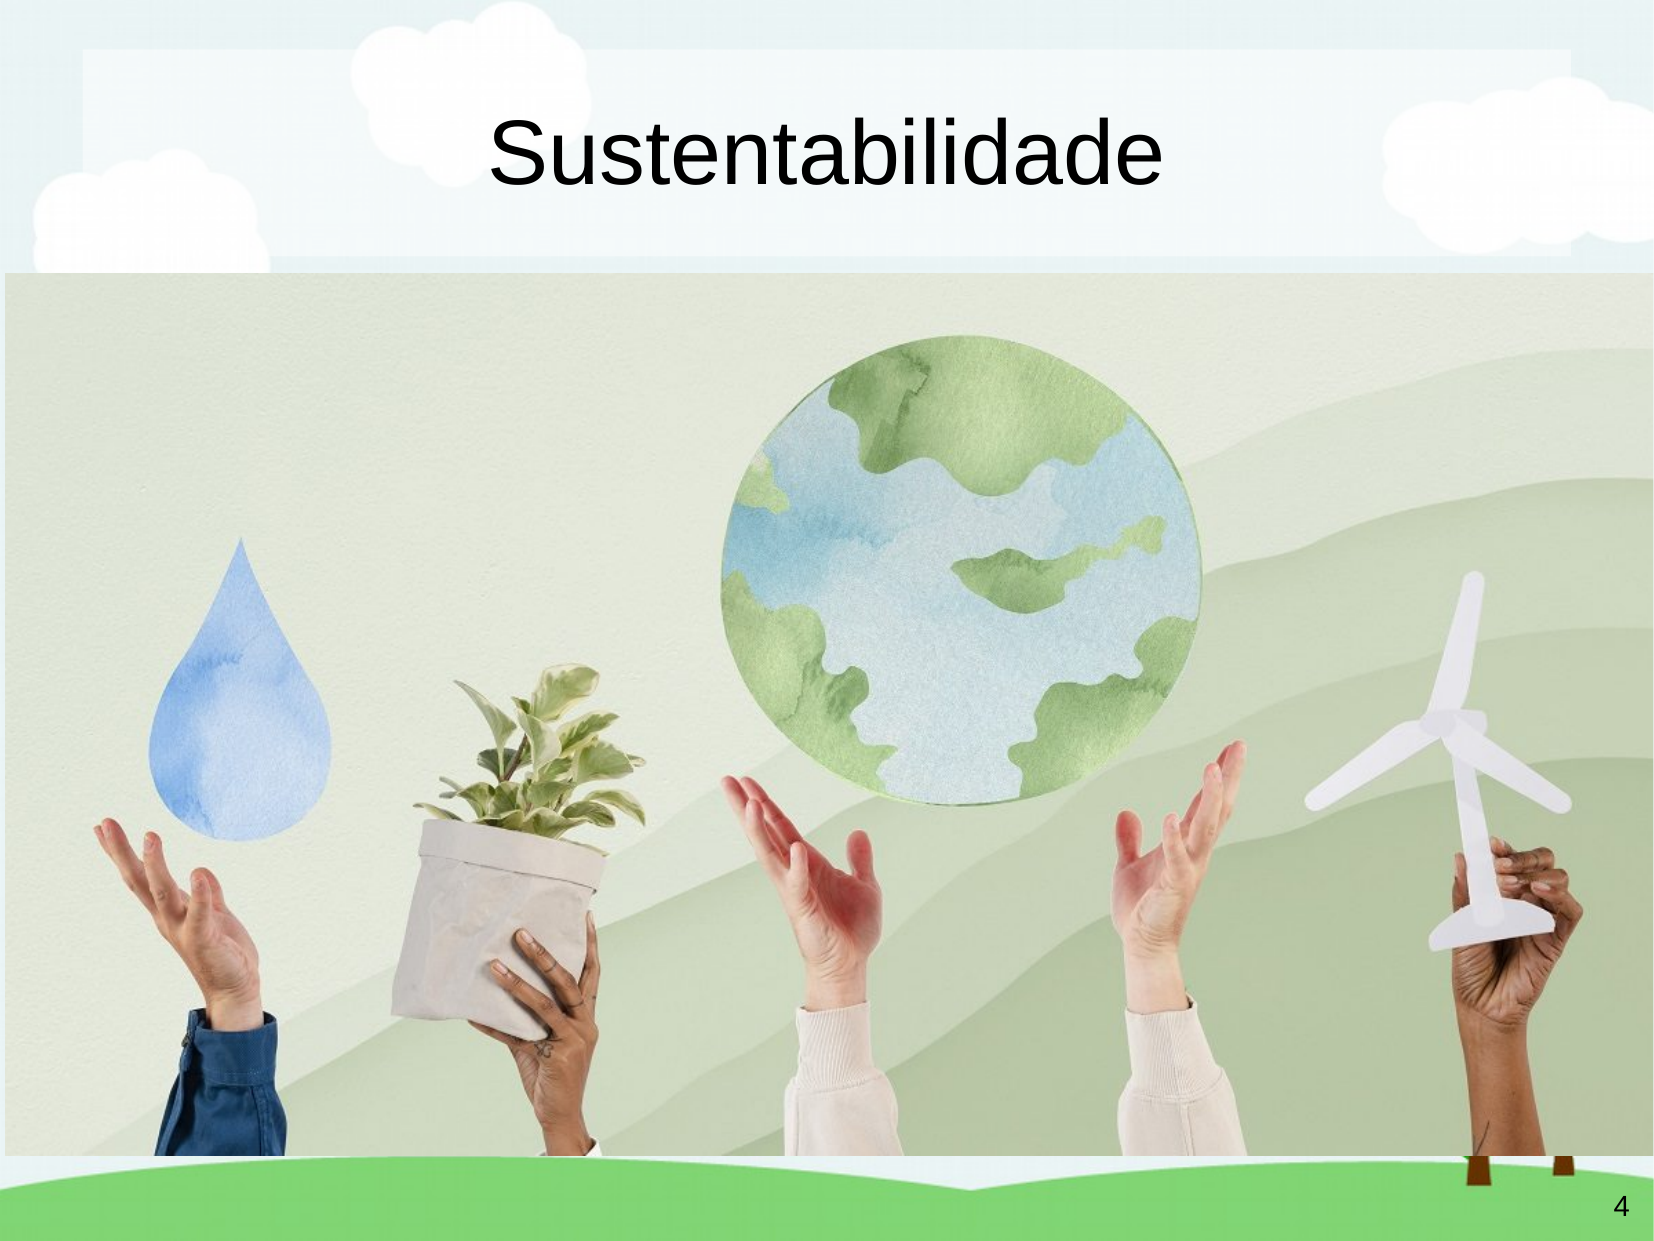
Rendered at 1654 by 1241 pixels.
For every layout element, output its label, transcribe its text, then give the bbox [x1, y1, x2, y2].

title Sustentabilidade [82, 49, 1571, 257]
picture [0, 0, 1654, 1241]
